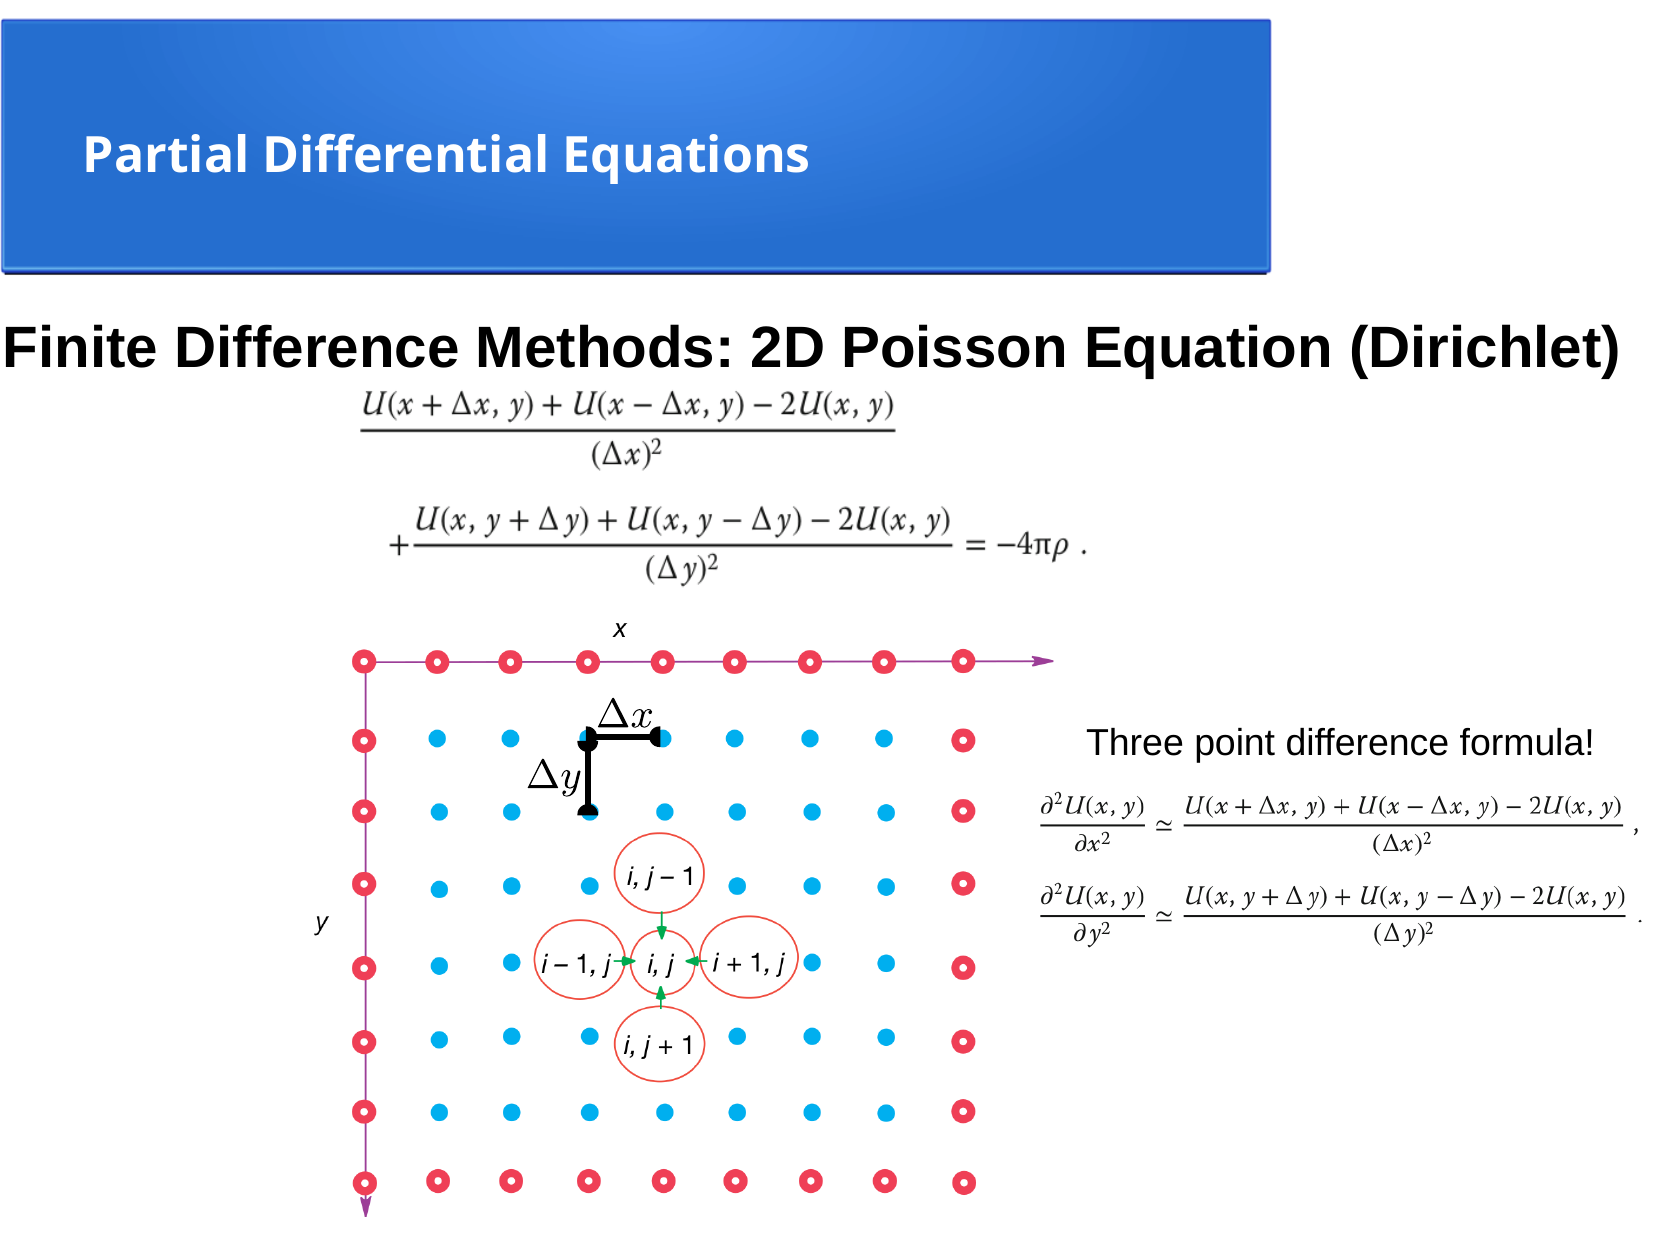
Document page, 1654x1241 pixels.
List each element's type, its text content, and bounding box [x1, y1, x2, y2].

picture [291, 616, 1653, 1234]
text_box [561, 769, 581, 797]
picture [0, 17, 1275, 281]
text_box Three point difference formula! [1071, 714, 1610, 772]
picture [339, 372, 1111, 613]
text_box [597, 697, 629, 728]
text_box [631, 709, 653, 728]
text_box Partial Differential Equations [82, 49, 1570, 256]
text_box Finite Difference Methods: 2D Poisson Equation (Dirichlet) [0, 301, 1187, 736]
text_box [527, 758, 559, 789]
